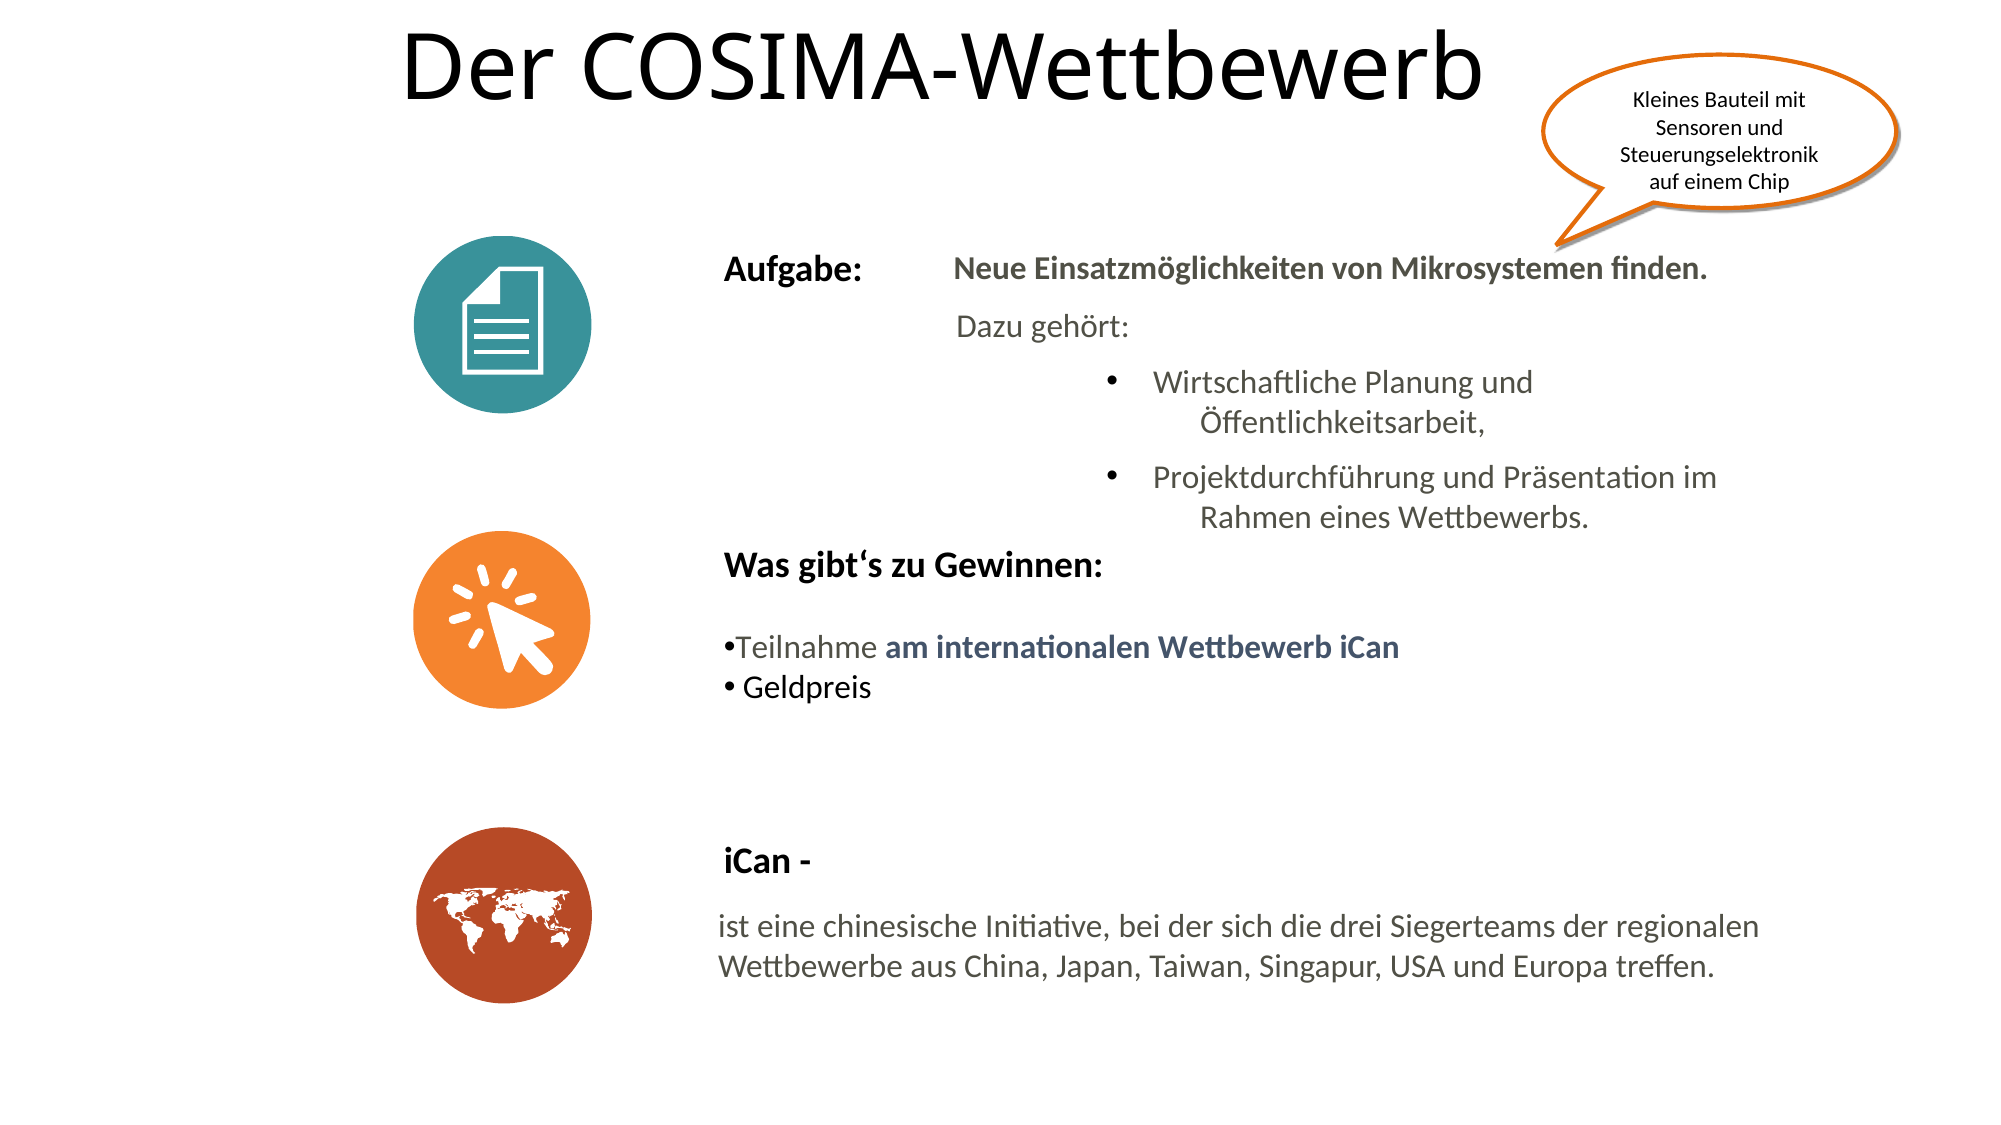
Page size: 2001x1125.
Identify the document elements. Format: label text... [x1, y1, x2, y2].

text_box Teilnahme am internationalen Wettbewerb iCan Geldpreis [708, 577, 1640, 714]
picture [416, 826, 592, 1004]
picture [413, 531, 591, 709]
text_box Kleines Bauteil mit Sensoren und Steuerungselektronik auf einem Chip [1543, 54, 1897, 246]
text_box ist eine chinesische Initiative, bei der sich die drei Siegerteams der regionalen Wettbewerbe aus China, Japan, Taiwan, Singapur, USA und Europa treffen. [703, 896, 1790, 991]
text_box Was gibt‘s zu Gewinnen: [708, 532, 1122, 577]
text_box iCan - [708, 828, 828, 890]
text_box Aufgabe: [708, 236, 880, 297]
text_box Neue Einsatzmöglichkeiten von Mikrosystemen finden. [939, 239, 1939, 294]
title Der COSIMA-Wettbewerb [384, 0, 2000, 179]
text_box Dazu gehört: Wirtschaftliche Planung und Öffentlichkeitsarbeit, Projektdurchführung und Präsentation im Rahmen eines Wettbewerbs. [941, 296, 1831, 570]
picture [413, 236, 592, 414]
